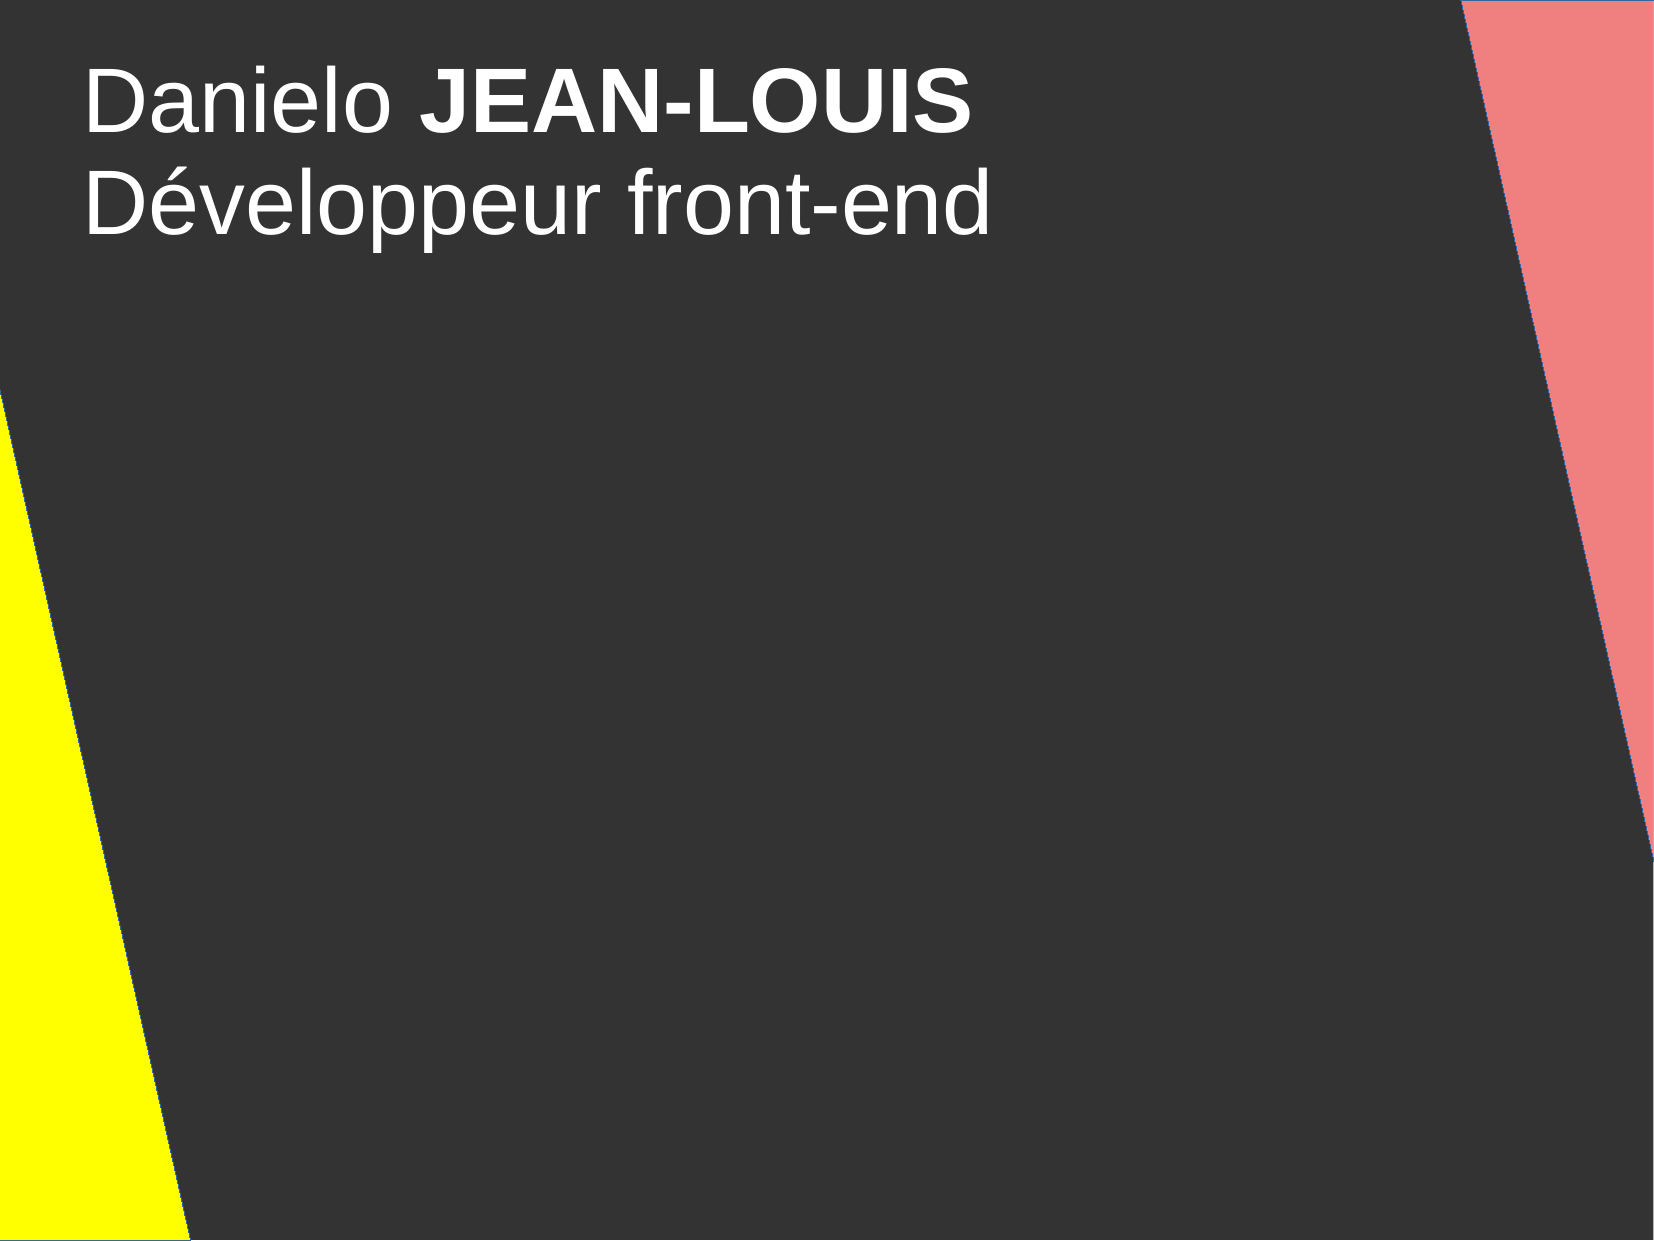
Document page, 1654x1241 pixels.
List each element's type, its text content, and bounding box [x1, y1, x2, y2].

text_box [0, 389, 191, 1241]
text_box [1460, 0, 1654, 862]
subtitle Danielo JEAN-LOUIS Développeur front-end [82, 49, 1571, 1010]
